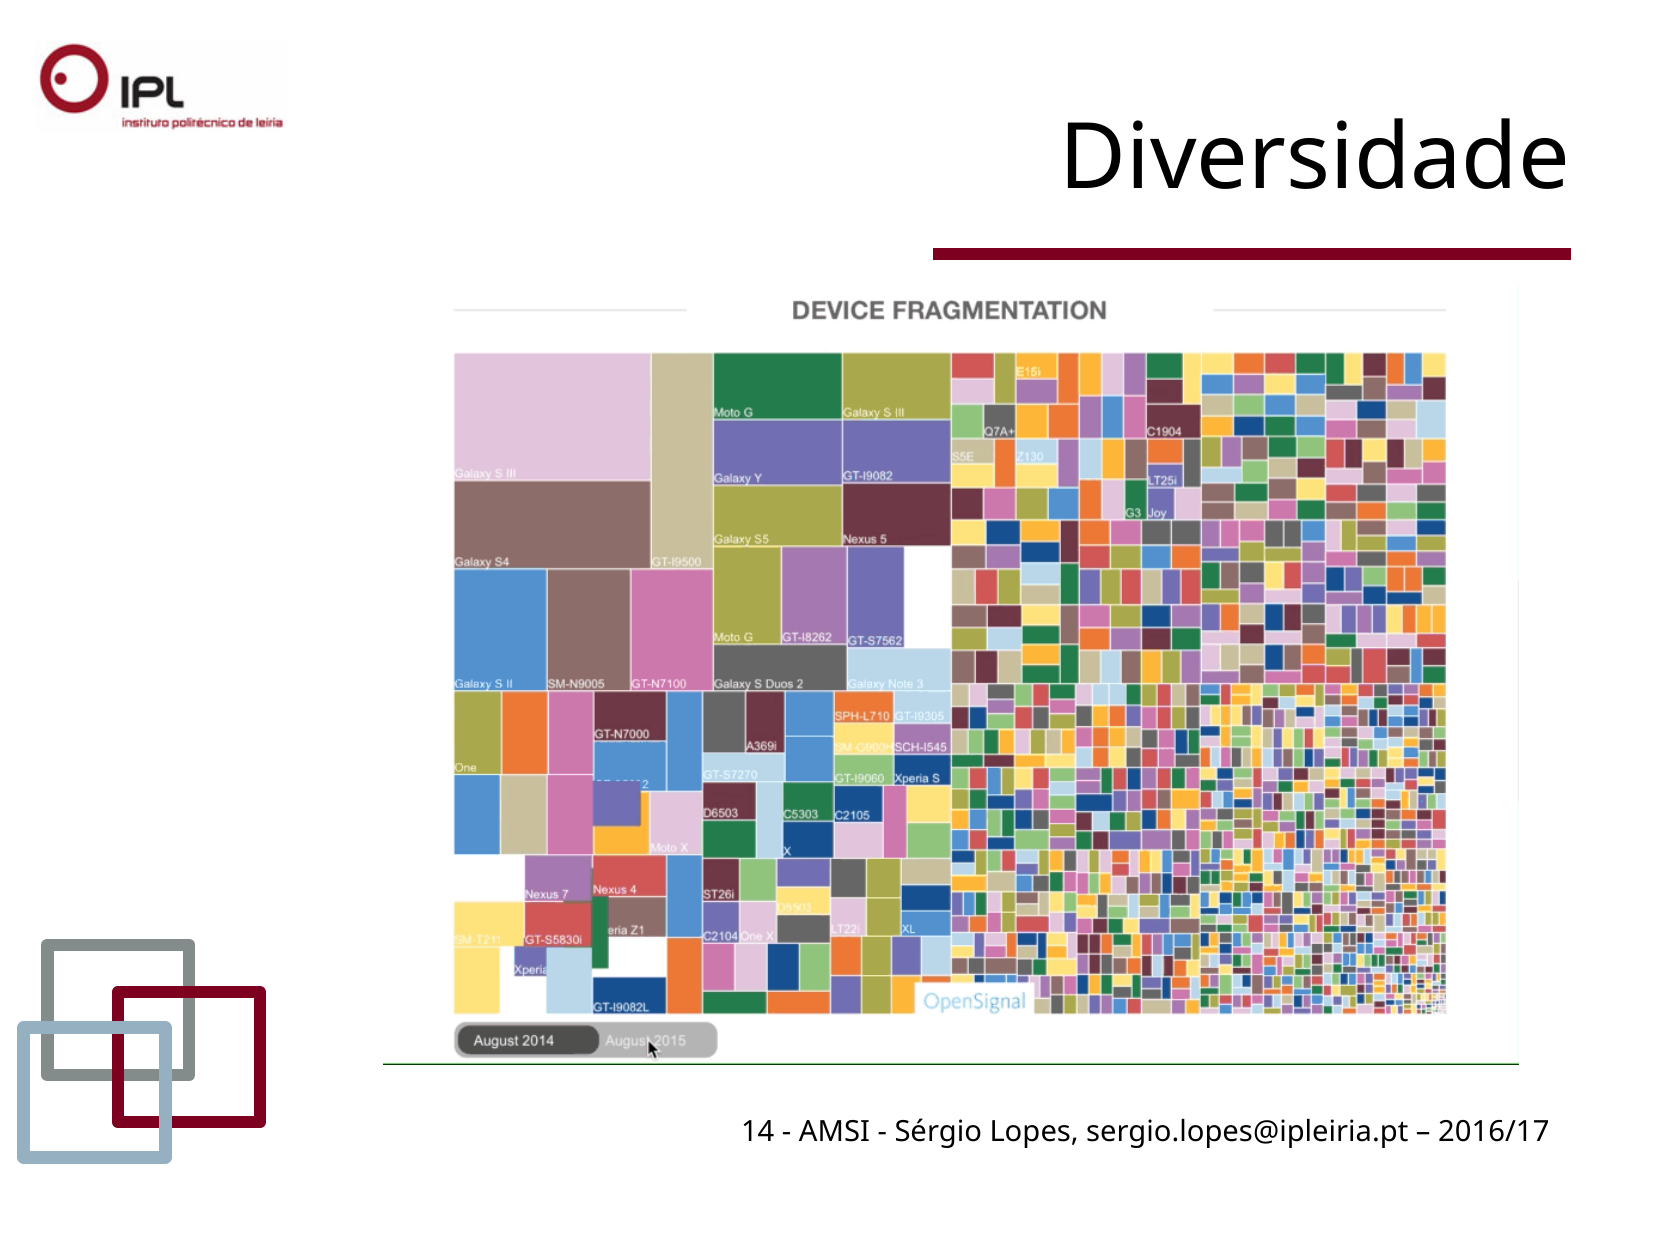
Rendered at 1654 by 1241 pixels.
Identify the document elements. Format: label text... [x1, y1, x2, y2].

picture [383, 283, 1519, 1065]
picture [35, 41, 291, 133]
title Diversidade [82, 49, 1571, 257]
text_box 14 - AMSI - Sérgio Lopes, sergio.lopes@ipleiria.pt – 2016/17 [242, 1103, 1565, 1158]
